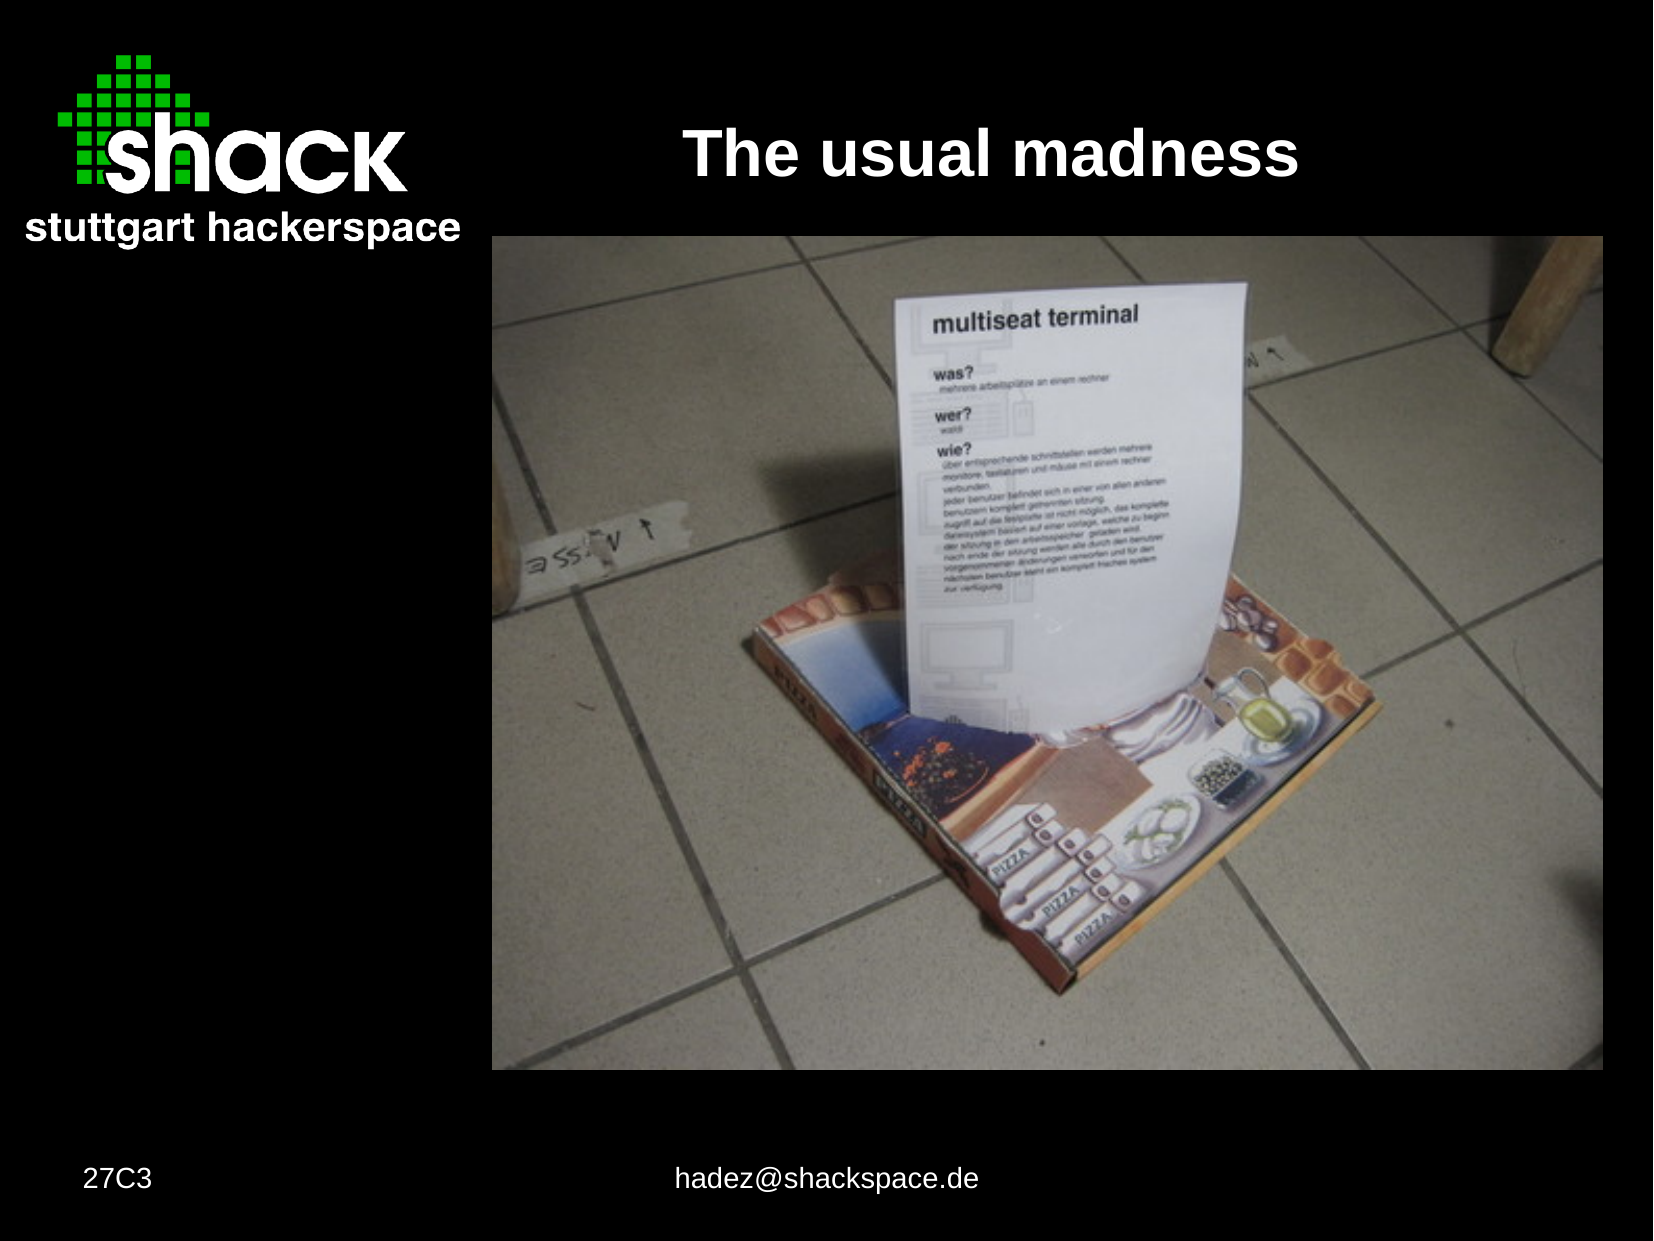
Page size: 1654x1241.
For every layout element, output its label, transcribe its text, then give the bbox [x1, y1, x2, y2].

picture [8, 47, 477, 257]
picture [492, 236, 1603, 1070]
title The usual madness [412, 49, 1571, 257]
